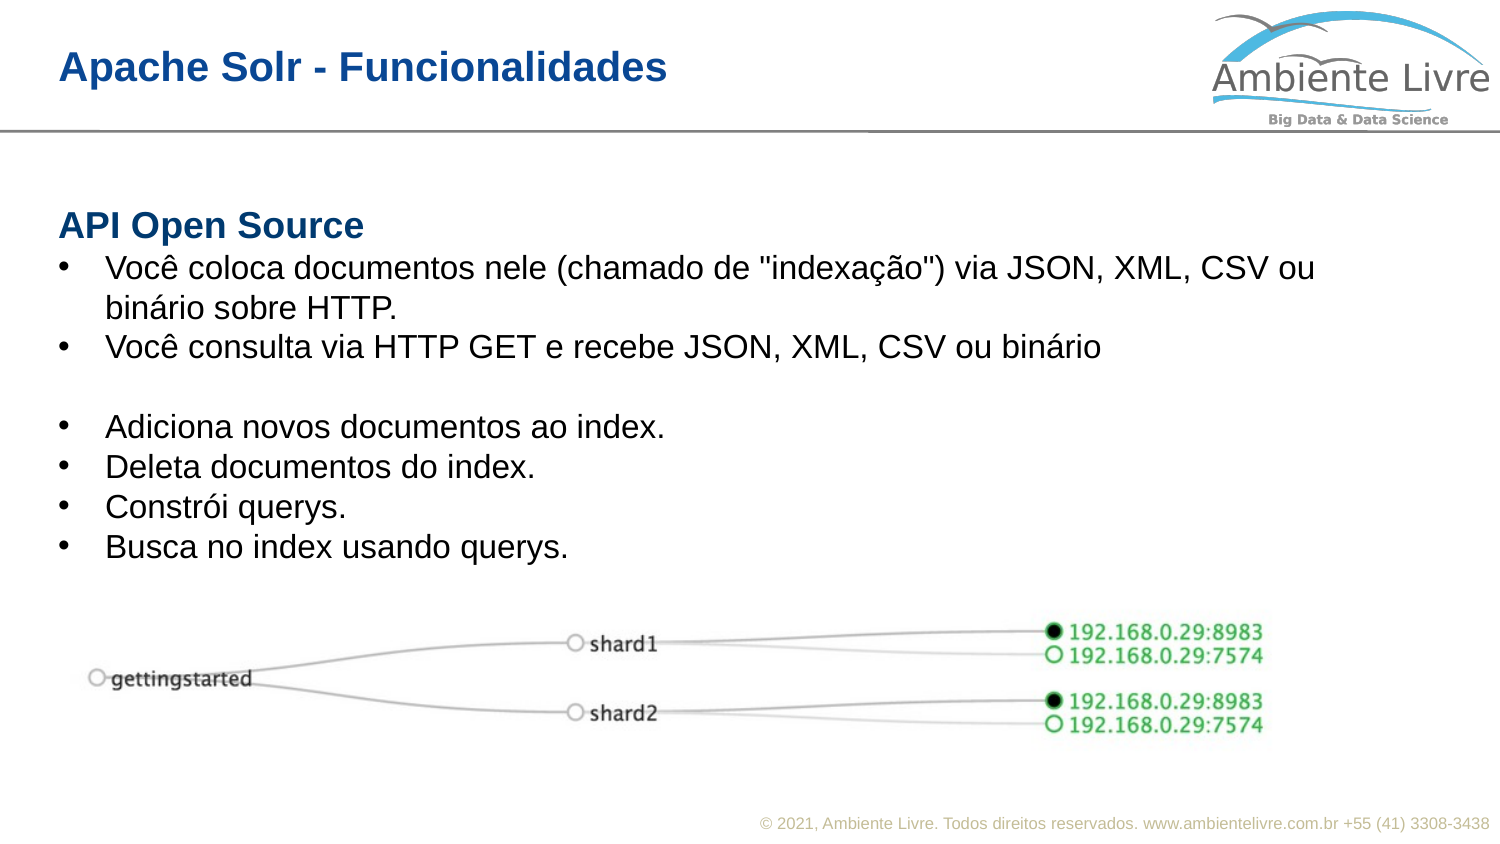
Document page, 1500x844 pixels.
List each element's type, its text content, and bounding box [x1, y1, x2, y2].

text_box API Open Source Você coloca documentos nele (chamado de "indexação") via JSON, XML, CSV ou binário sobre HTTP. Você consulta via HTTP GET e recebe JSON, XML, CSV ou binário Adiciona novos documentos ao index. Deleta documentos do index. Constrói querys. Busca no index usando querys. [43, 193, 1358, 573]
picture [70, 590, 1278, 756]
title Apache Solr - Funcionalidades [43, 8, 1127, 129]
picture [1212, 11, 1489, 127]
